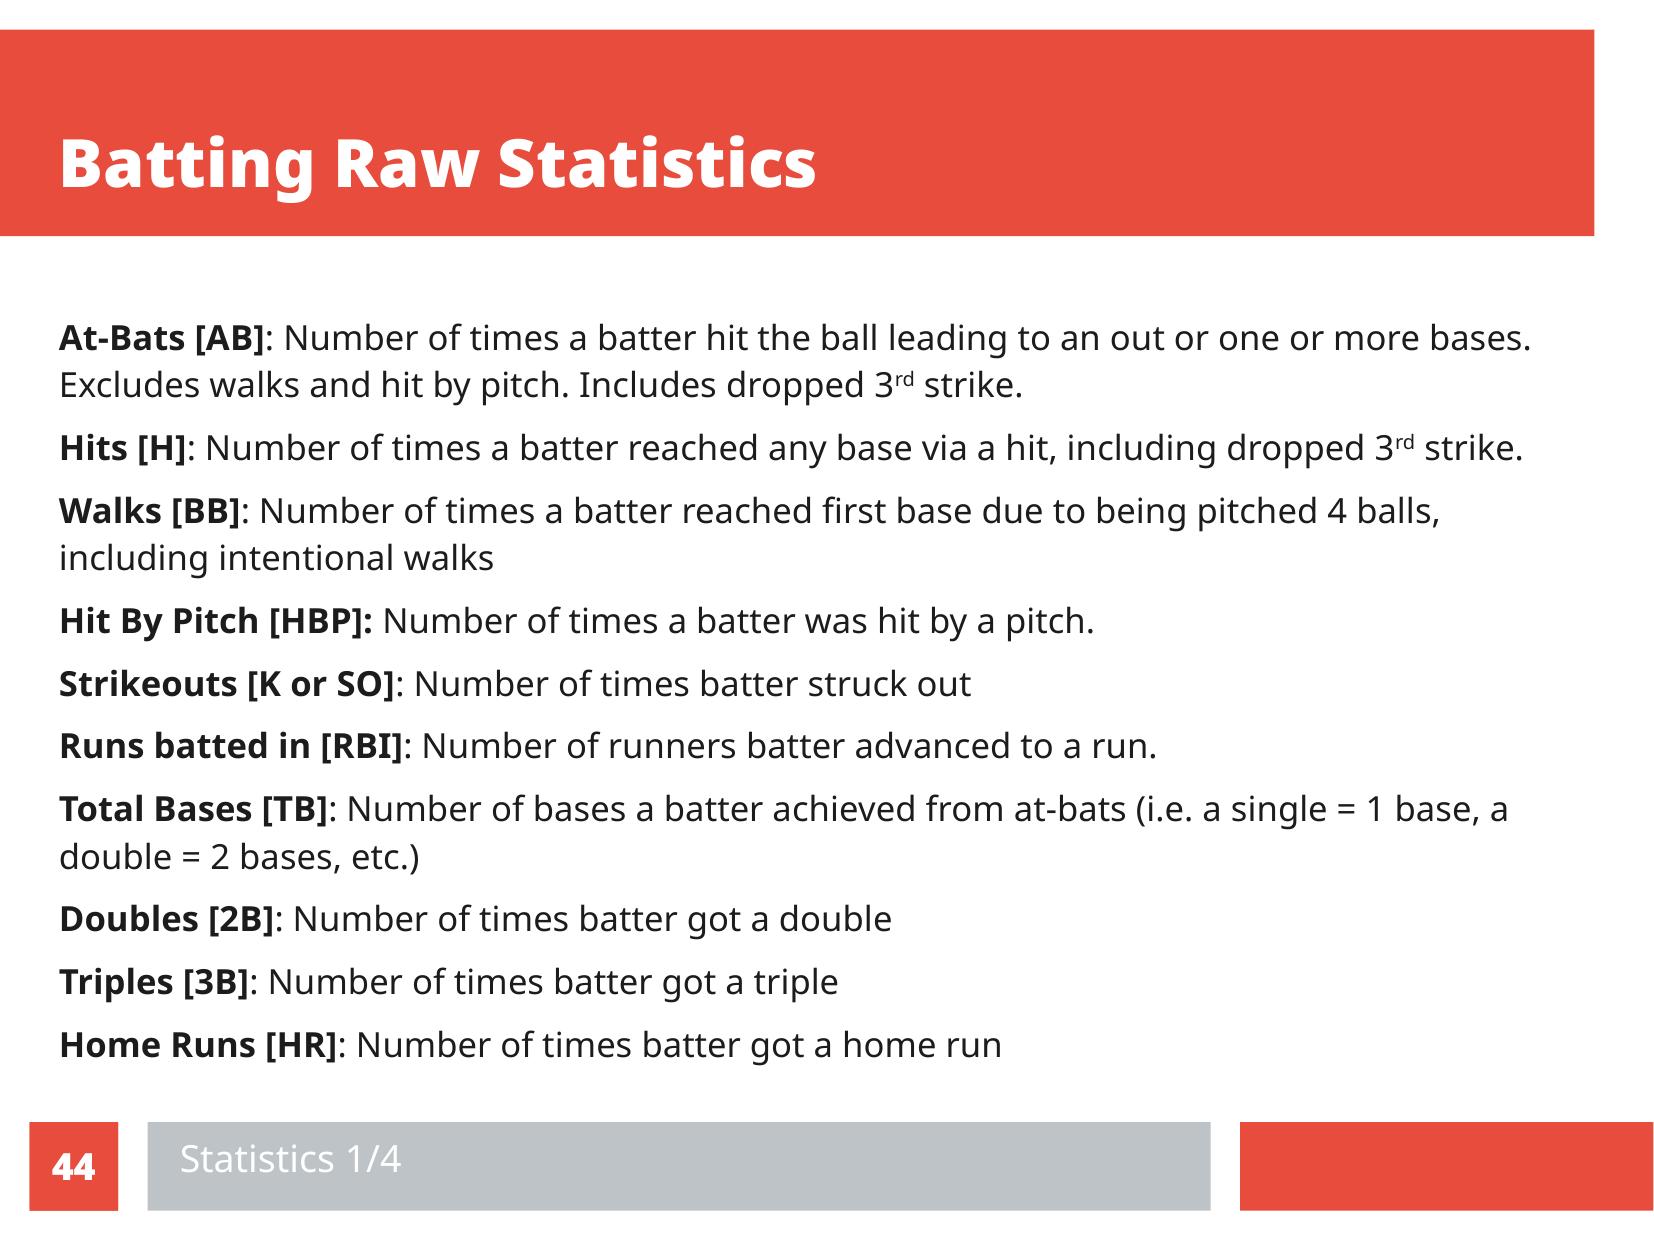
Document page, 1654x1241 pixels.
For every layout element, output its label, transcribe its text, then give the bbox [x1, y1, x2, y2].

text_box Statistics 1/4 [165, 1125, 736, 1184]
title Batting Raw Statistics [59, 59, 1595, 207]
list At-Bats [AB]: Number of times a batter hit the ball leading to an out or one or more bases. Excludes walks and hit by pitch. Includes dropped 3rd strike. Hits [H]: Number of times a batter reached any base via a hit, including dropped 3rd strike. Walks [BB]: Number of times a batter reached first base due to being pitched 4 balls, including intentional walks Hit By Pitch [HBP]: Number of times a batter was hit by a pitch. Strikeouts [K or SO]: Number of times batter struck out Runs batted in [RBI]: Number of runners batter advanced to a run. Total Bases [TB]: Number of bases a batter achieved from at-bats (i.e. a single = 1 base, a double = 2 bases, etc.) Doubles [2B]: Number of times batter got a double Triples [3B]: Number of times batter got a triple Home Runs [HR]: Number of times batter got a home run [59, 312, 1565, 1081]
